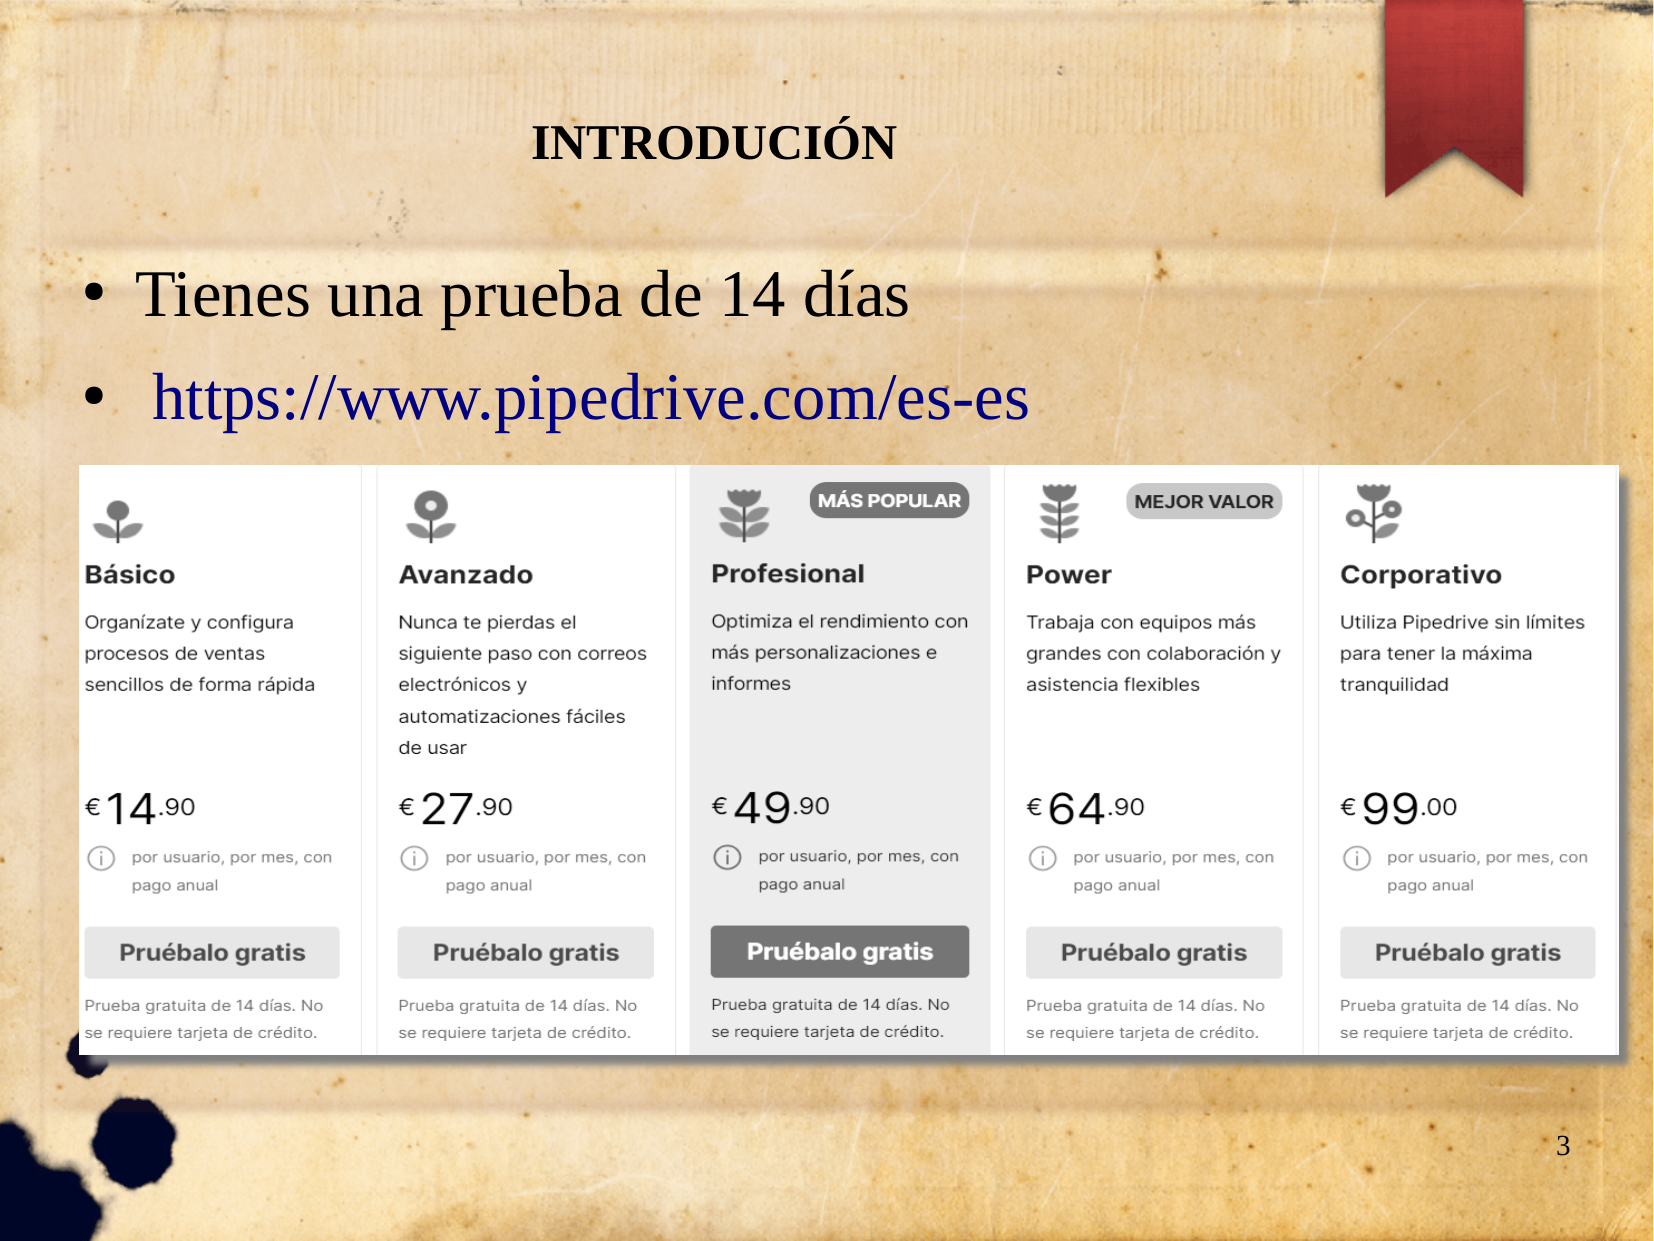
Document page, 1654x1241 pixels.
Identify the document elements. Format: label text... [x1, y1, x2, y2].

list Tienes una prueba de 14 días https://www.pipedrive.com/es-es [64, 256, 1520, 976]
title INTRODUCIÓN [82, 49, 1347, 237]
picture [0, 0, 1654, 1241]
